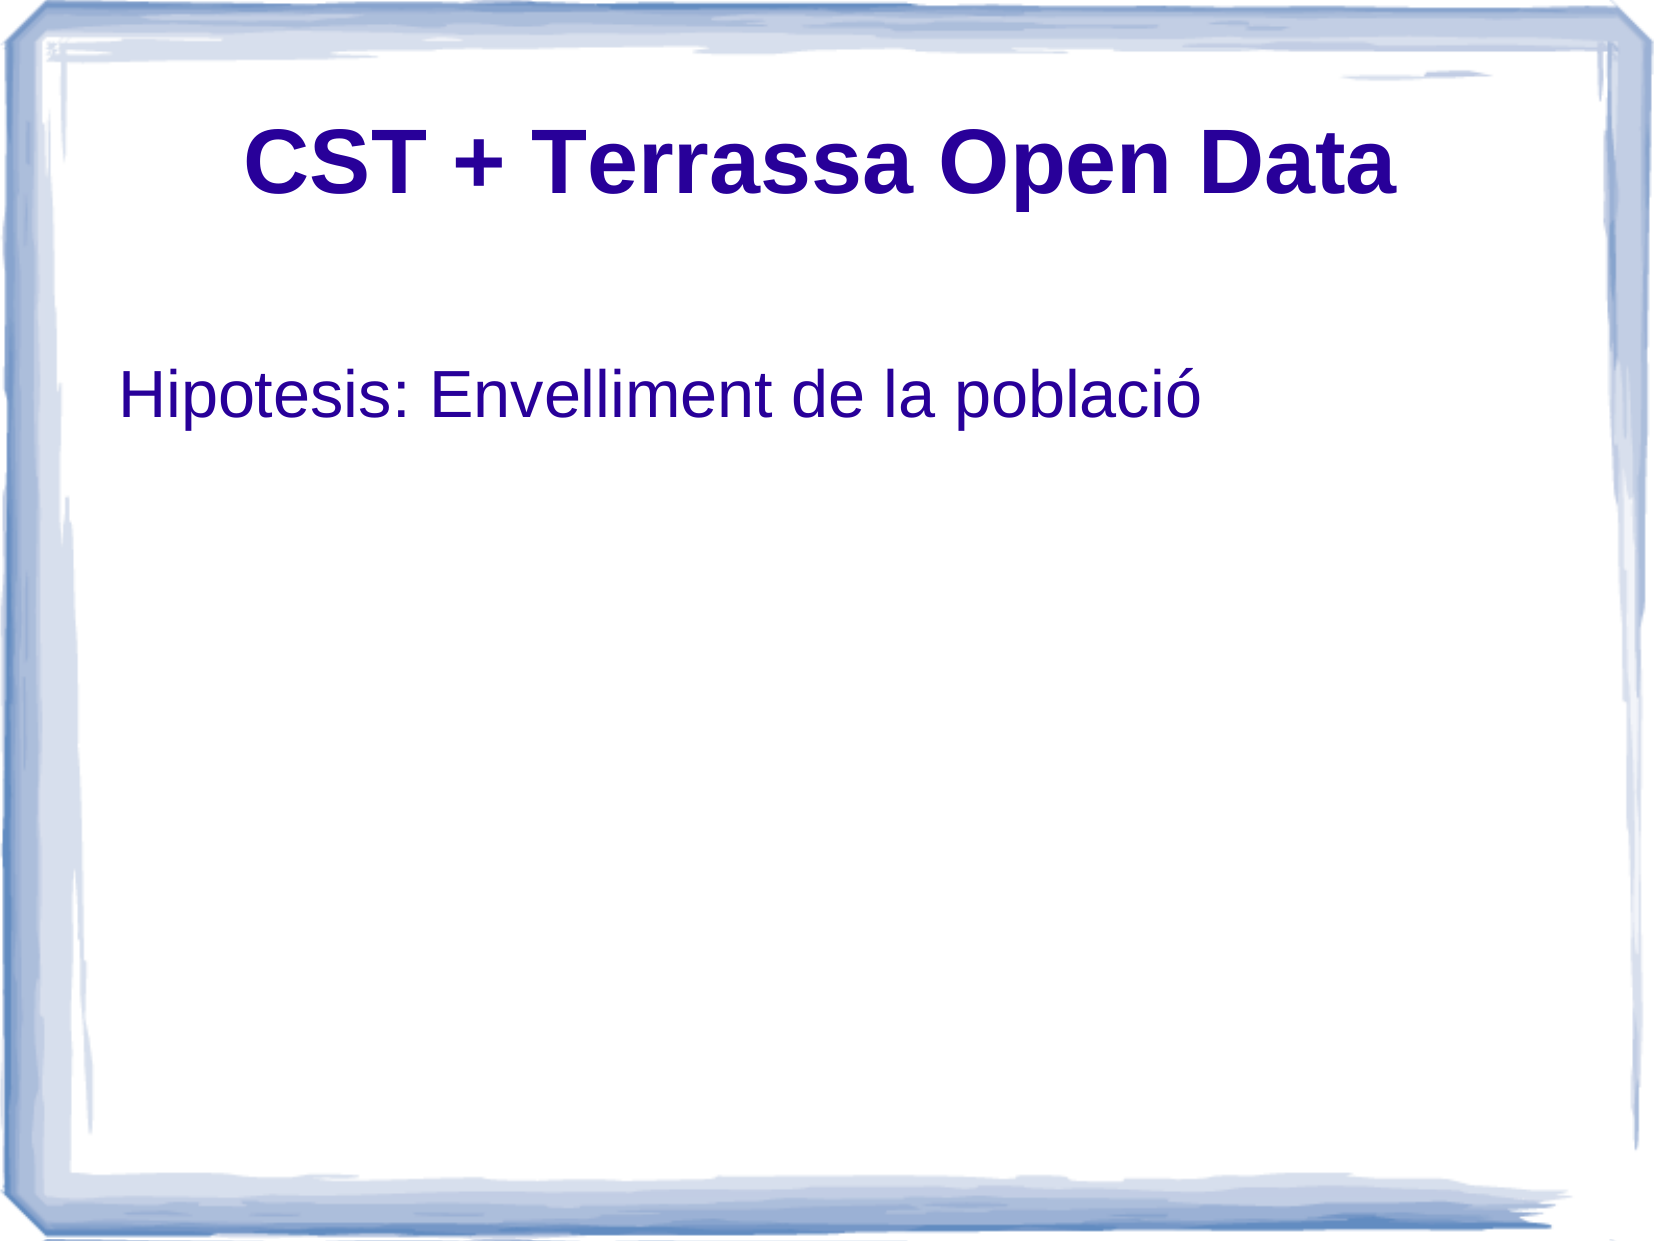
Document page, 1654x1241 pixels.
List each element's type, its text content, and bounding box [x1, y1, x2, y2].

subtitle Hipotesis: Envelliment de la població [118, 354, 1571, 1034]
picture [0, 0, 1654, 1241]
title CST + Terrassa Open Data [76, 58, 1565, 266]
